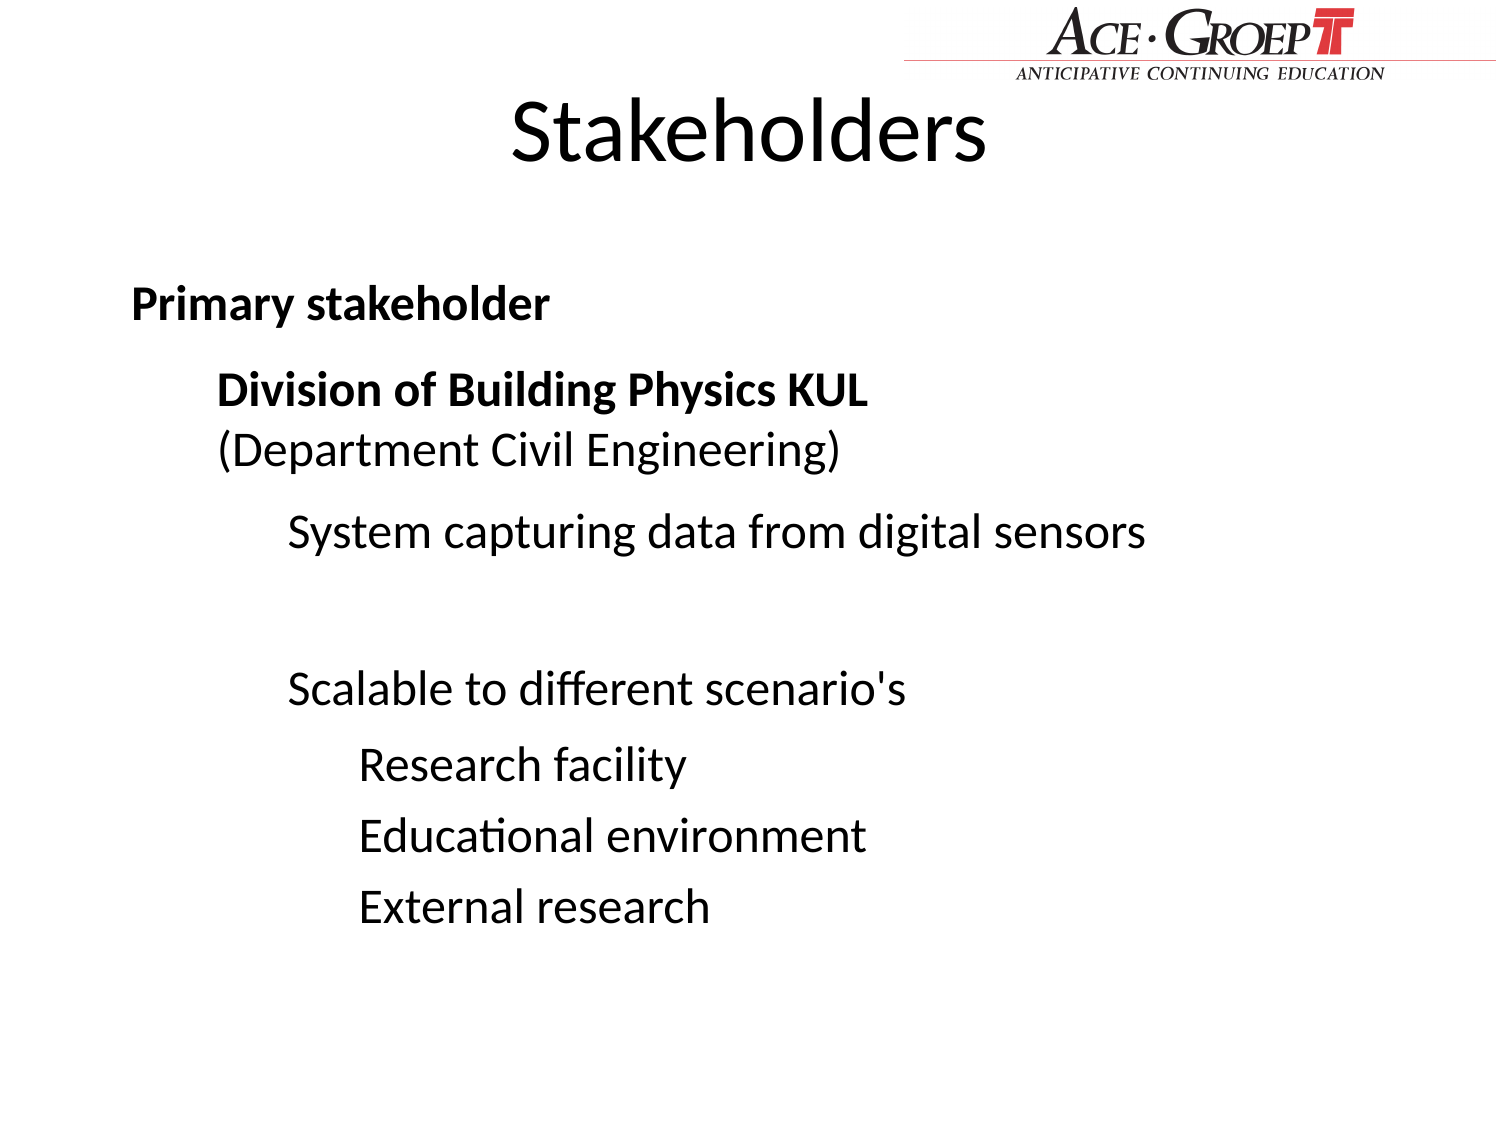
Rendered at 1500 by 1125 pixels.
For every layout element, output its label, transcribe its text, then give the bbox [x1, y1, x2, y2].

picture [904, 7, 1496, 80]
title Stakeholders [75, 45, 1425, 233]
list Primary stakeholder Division of Building Physics KUL (Department Civil Engineering) System capturing data from digital sensors Scalable to different scenario's Research facility Educational environment External research [60, 262, 1411, 1006]
